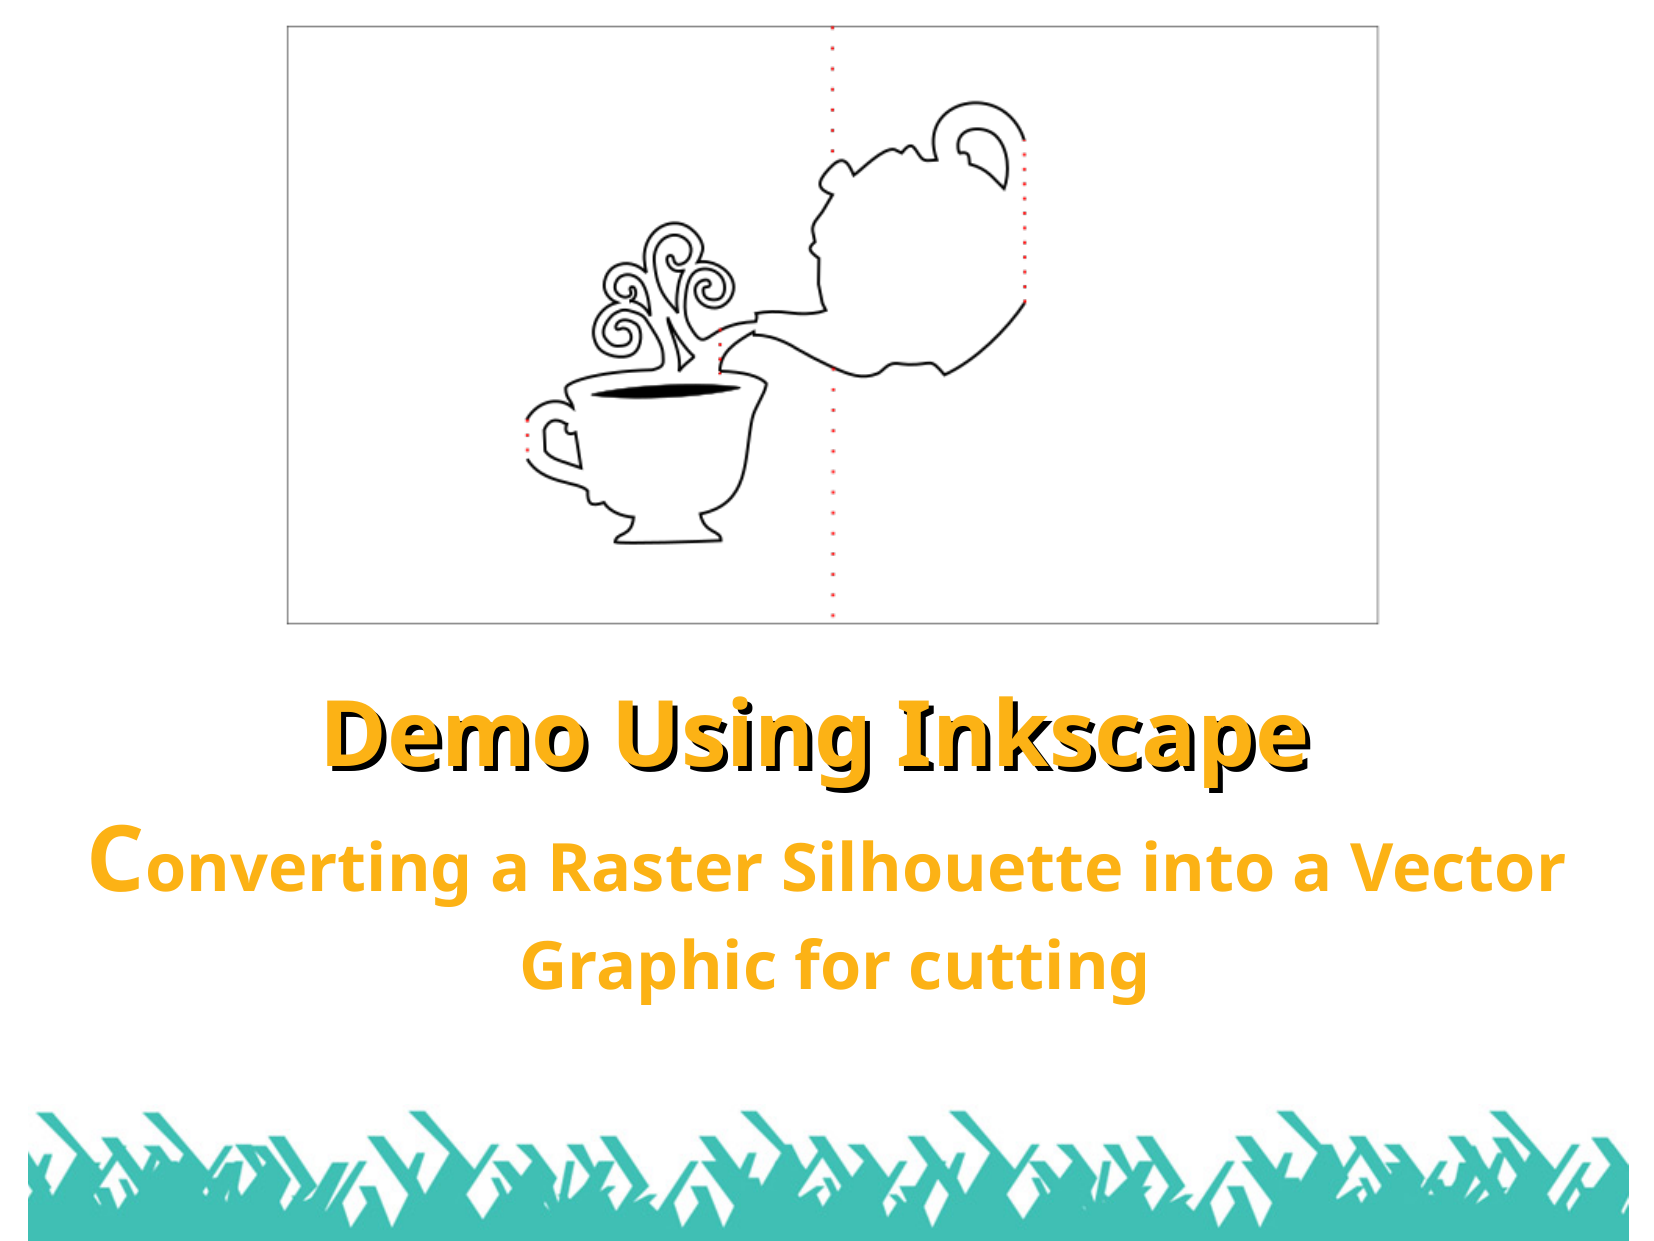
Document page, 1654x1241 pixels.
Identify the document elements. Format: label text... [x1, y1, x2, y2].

picture [245, 0, 1408, 721]
title Demo Using Inkscape Converting a Raster Silhouette into a Vector Graphic for cutting [82, 689, 1571, 988]
picture [28, 1104, 1629, 1241]
